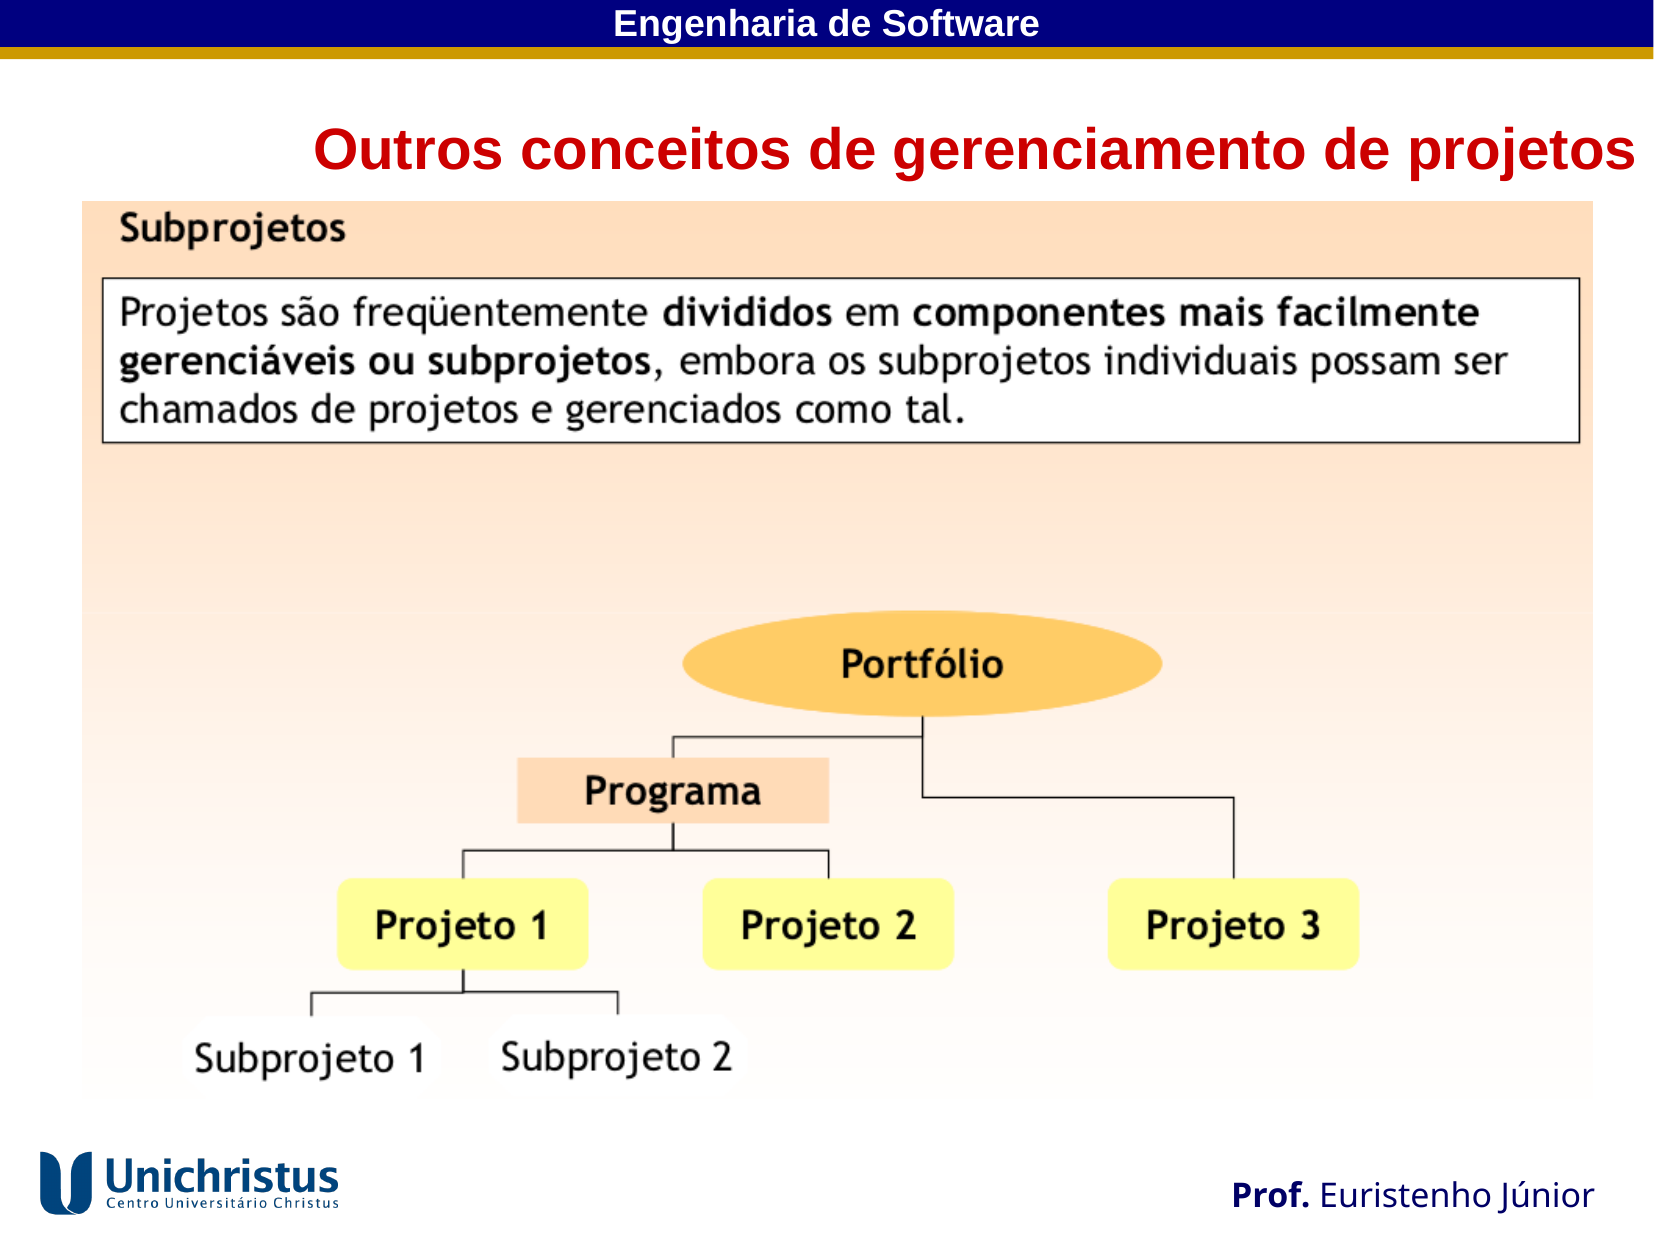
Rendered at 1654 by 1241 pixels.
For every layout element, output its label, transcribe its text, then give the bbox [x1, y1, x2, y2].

text_box [0, 47, 1654, 60]
text_box Prof. Euristenho Júnior [1216, 1163, 1654, 1224]
picture [35, 1148, 343, 1217]
text_box Outros conceitos de gerenciamento de projetos [298, 109, 1654, 189]
picture [82, 201, 1593, 1099]
text_box Engenharia de Software [0, 0, 1654, 47]
